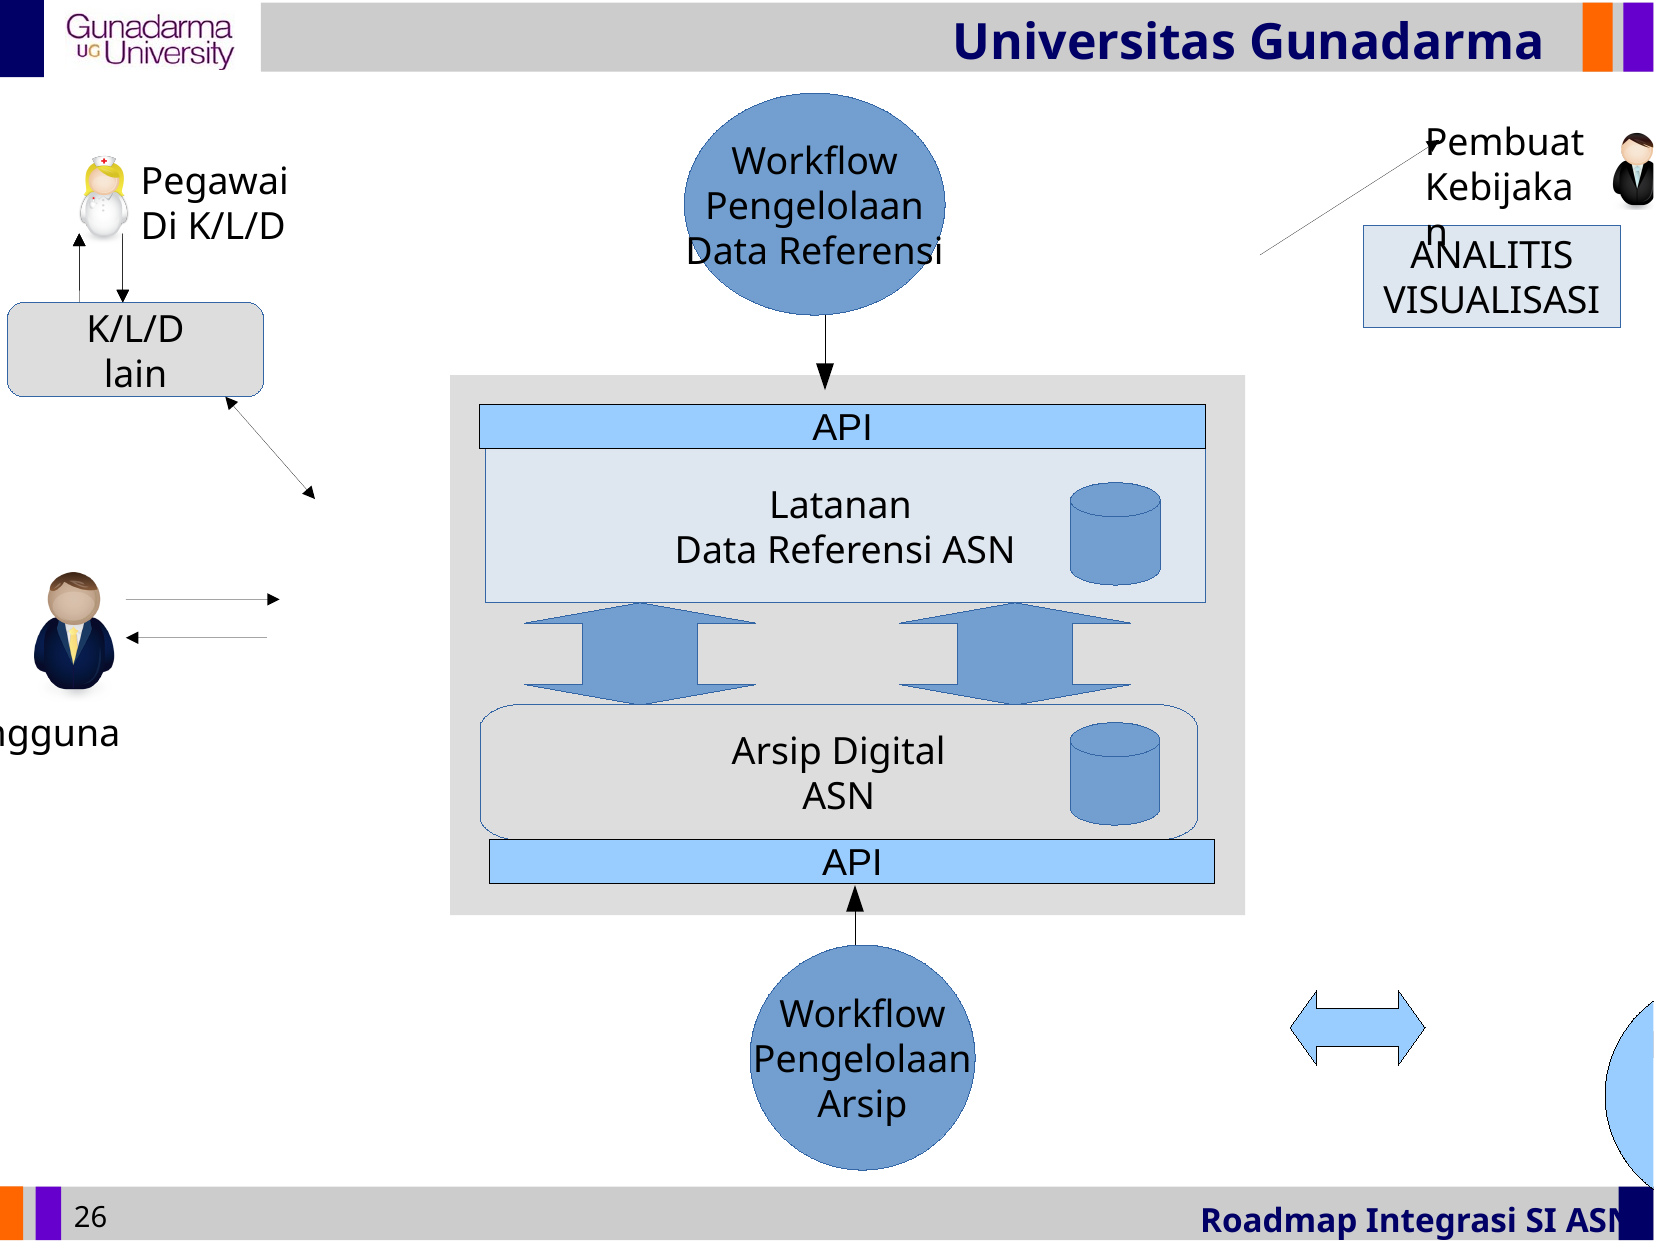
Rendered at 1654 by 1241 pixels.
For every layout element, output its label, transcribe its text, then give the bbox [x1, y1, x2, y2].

picture [71, 149, 137, 244]
text_box Pembuat Kebijakan [1409, 110, 1603, 195]
text_box [1290, 990, 1426, 1066]
text_box Pengguna [11, 728, 23, 744]
text_box Lembaga Arsip Nasional [1605, 1000, 1654, 1190]
text_box API [489, 839, 1215, 884]
text_box Workflow Pengelolaan Arsip [750, 945, 976, 1171]
text_box API [479, 404, 1206, 449]
picture [1605, 104, 1654, 211]
text_box ANALITIS VISUALISASI [1363, 225, 1621, 328]
text_box [450, 375, 1246, 916]
text_box Workflow Pengelolaan Data Referensi [684, 93, 946, 316]
text_box Arsip Digital ASN [480, 704, 1198, 839]
text_box Latanan Data Referensi ASN [485, 449, 1206, 603]
picture [23, 563, 126, 701]
text_box Pengguna [34, 728, 46, 744]
text_box K/L/D lain [7, 302, 264, 397]
text_box Pengguna [0, 701, 226, 750]
text_box Pegawai Di K/L/D [125, 150, 331, 235]
picture [65, 0, 235, 70]
